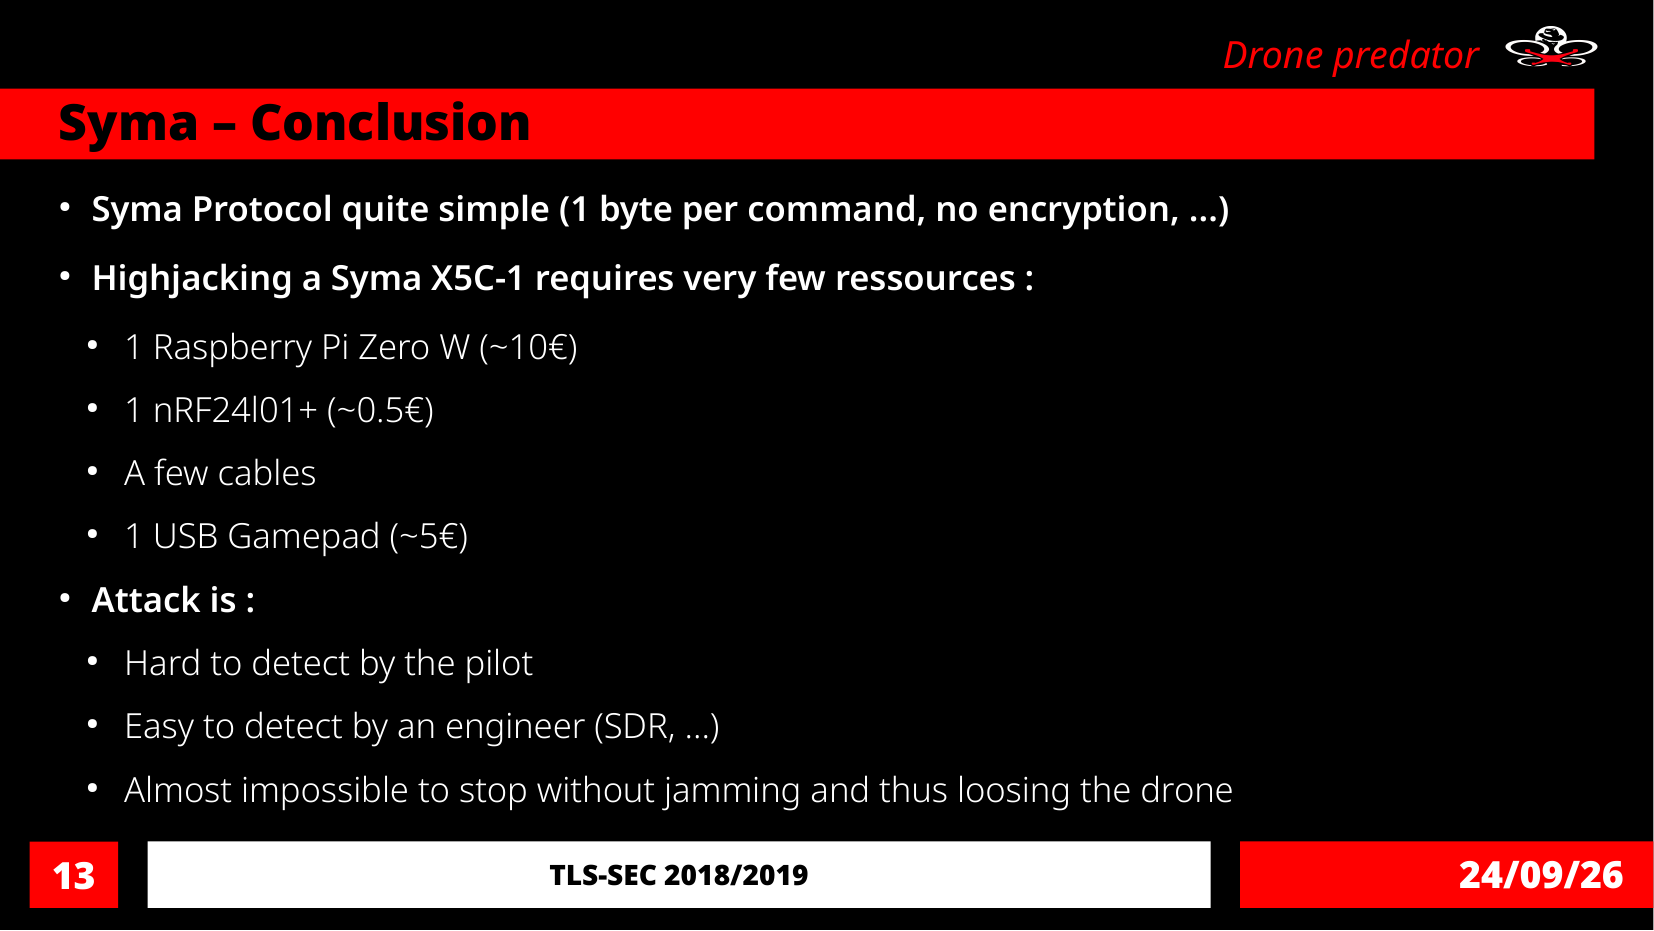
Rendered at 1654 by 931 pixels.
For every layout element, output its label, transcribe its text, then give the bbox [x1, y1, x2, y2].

title Syma – Conclusion [59, 44, 1595, 156]
list Syma Protocol quite simple (1 byte per command, no encryption, ...) Highjacking a Syma X5C-1 requires very few ressources : 1 Raspberry Pi Zero W (~10€) 1 nRF24l01+ (~0.5€) A few cables 1 USB Gamepad (~5€) Attack is : Hard to detect by the pilot Easy to detect by an engineer (SDR, ...) Almost impossible to stop without jamming and thus loosing the drone [59, 184, 1583, 818]
picture [1488, 15, 1617, 80]
